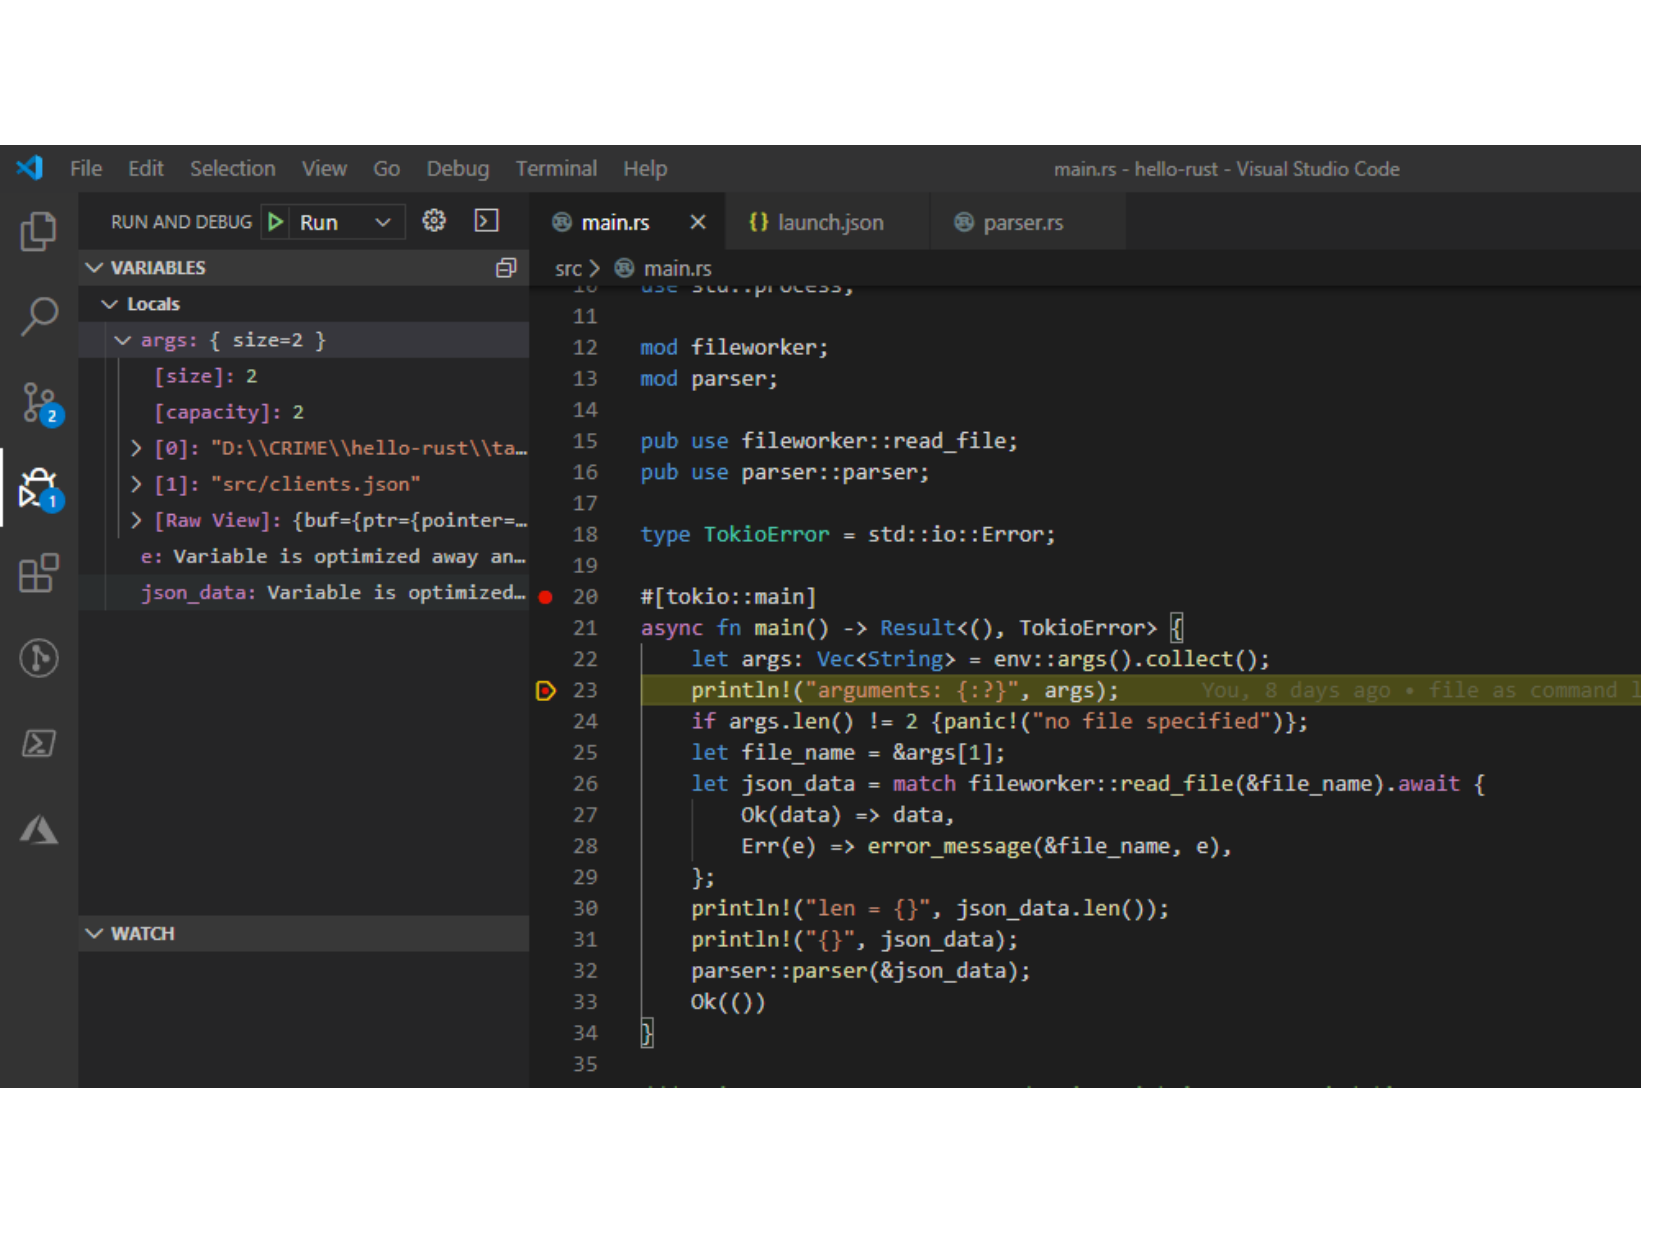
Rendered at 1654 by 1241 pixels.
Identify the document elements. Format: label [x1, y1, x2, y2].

picture [0, 145, 1641, 1088]
